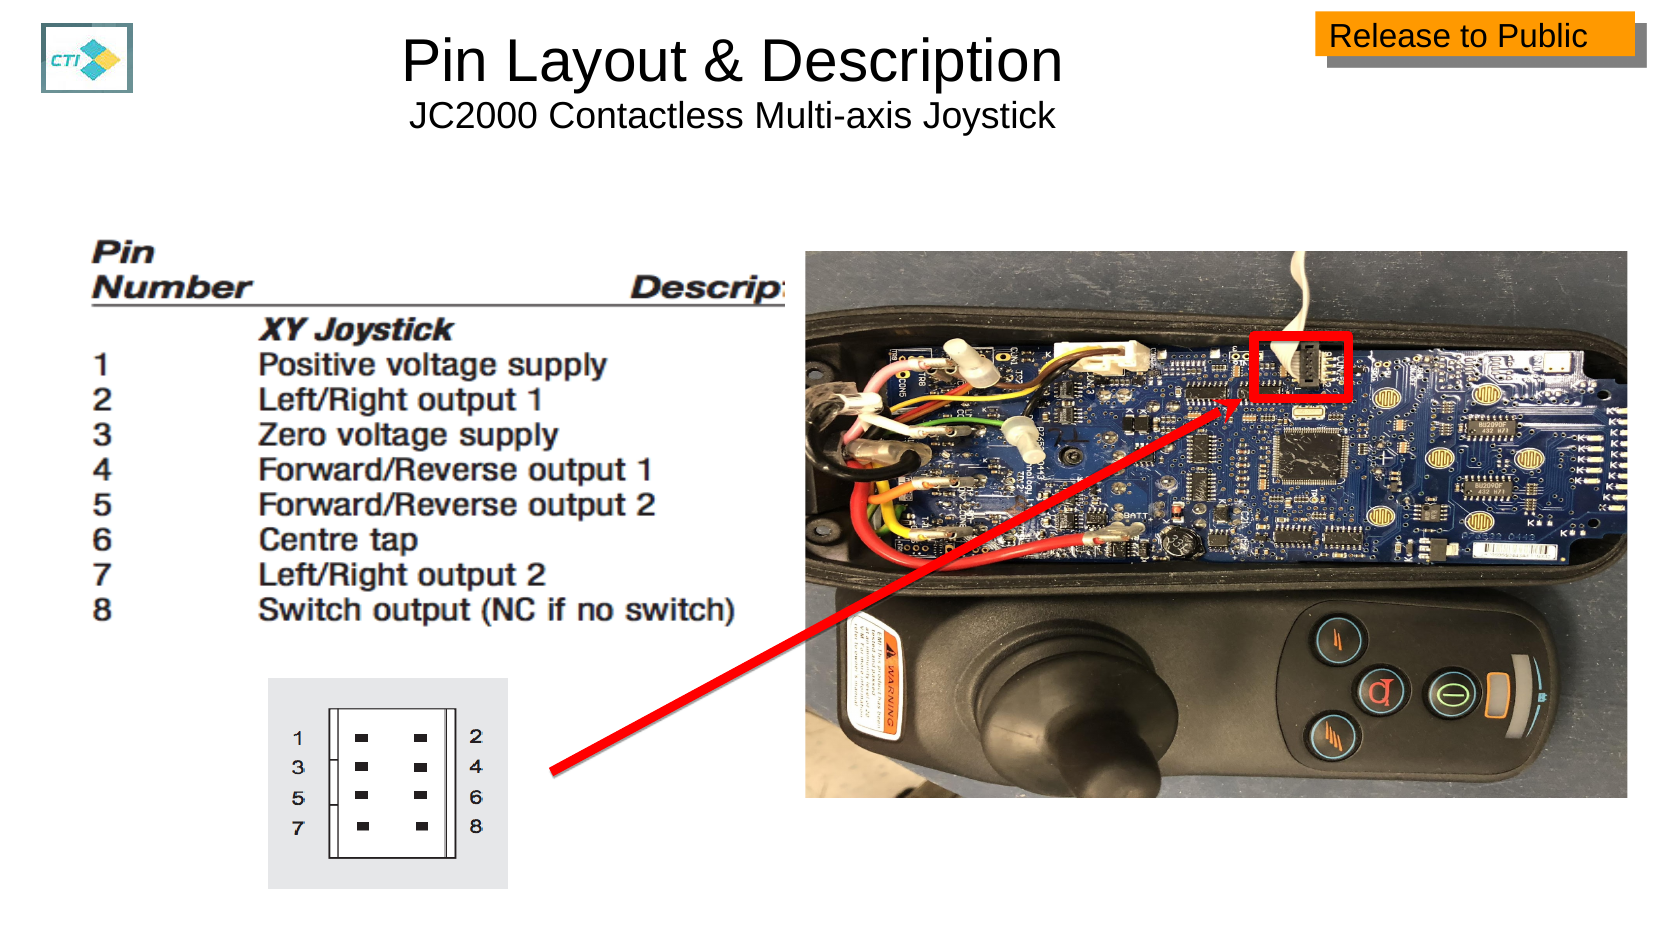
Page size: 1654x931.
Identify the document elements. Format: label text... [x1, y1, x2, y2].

title Pin Layout & Description JC2000 Contactless Multi-axis Joystick [0, 2, 1477, 158]
text_box Release to Public [1315, 11, 1635, 57]
picture [55, 205, 785, 634]
picture [805, 251, 1628, 798]
picture [267, 676, 512, 889]
picture [41, 23, 133, 93]
